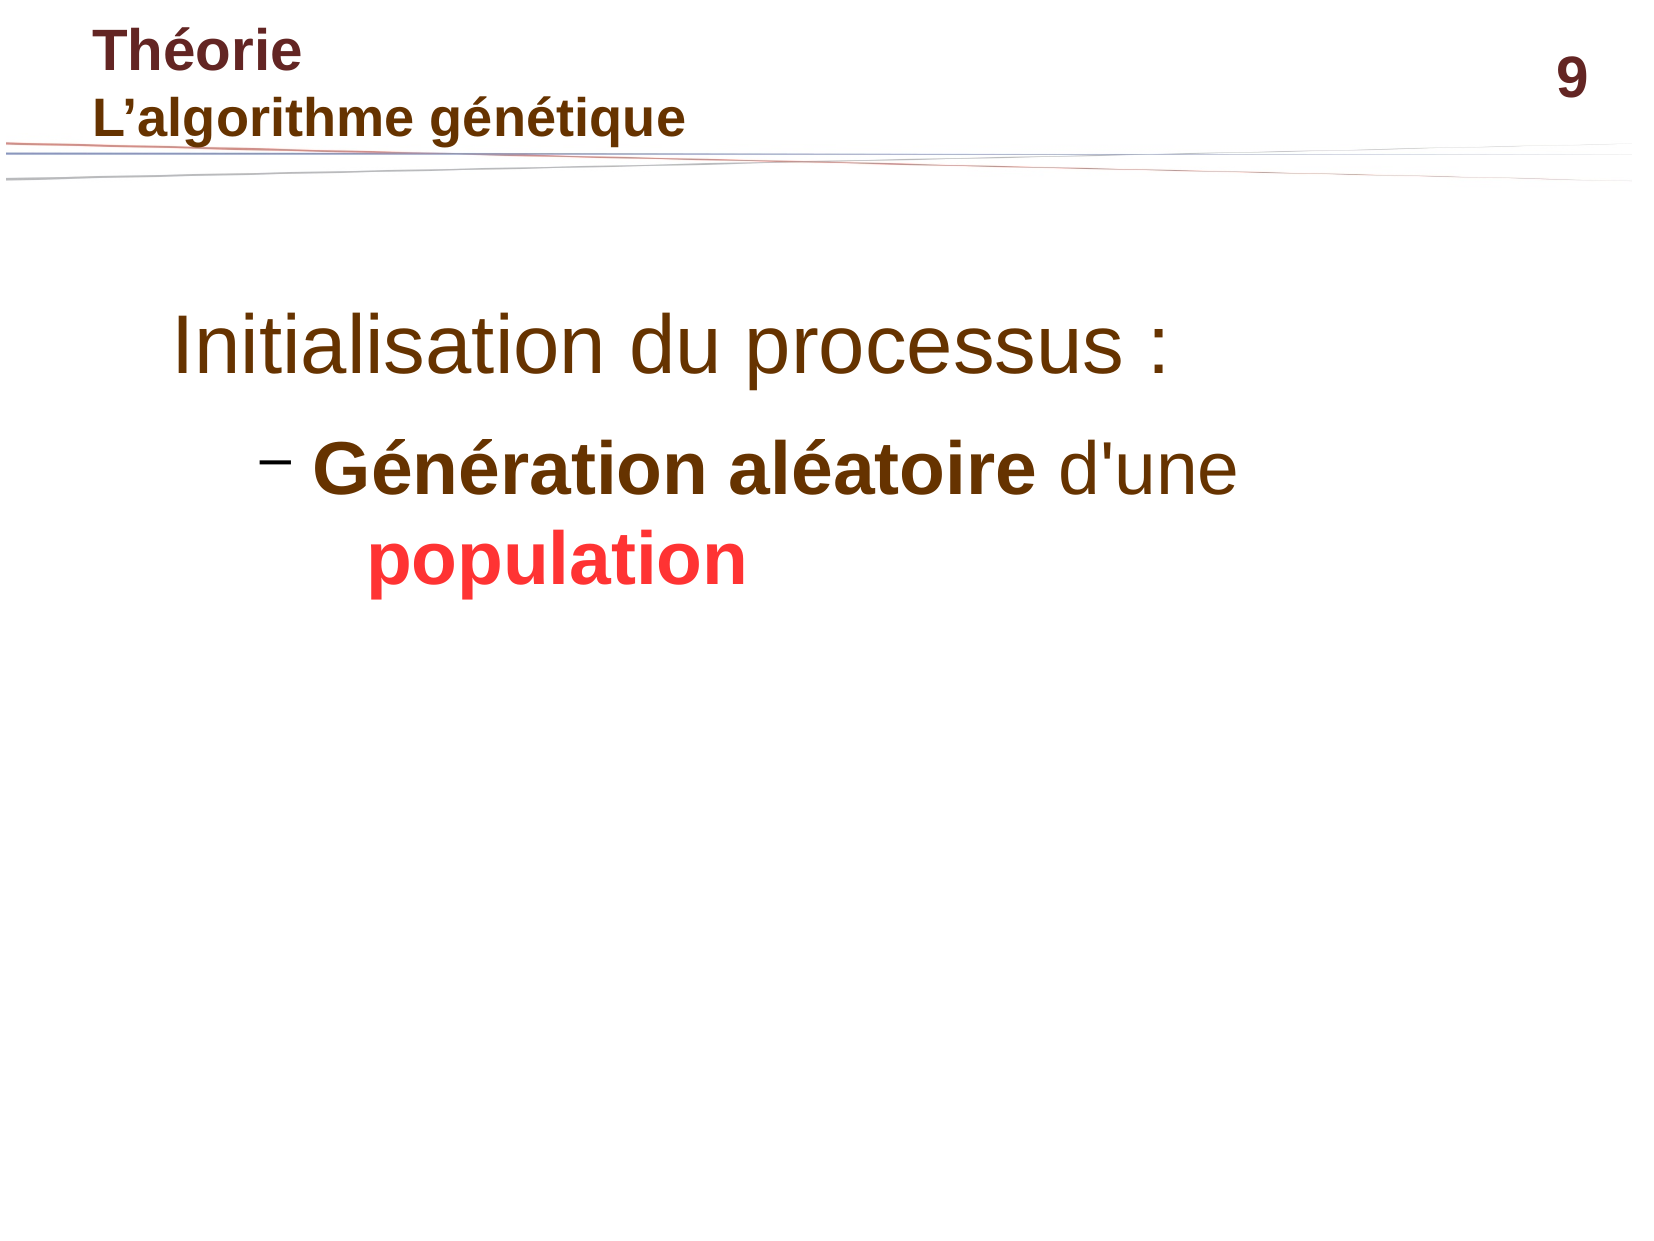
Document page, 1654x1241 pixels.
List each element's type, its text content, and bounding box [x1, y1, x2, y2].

list Initialisation du processus : Génération aléatoire d'une population [82, 290, 1595, 1109]
title 9 [1507, 15, 1638, 134]
title Théorie L’algorithme génétique [0, 11, 780, 130]
picture [6, 133, 1632, 208]
